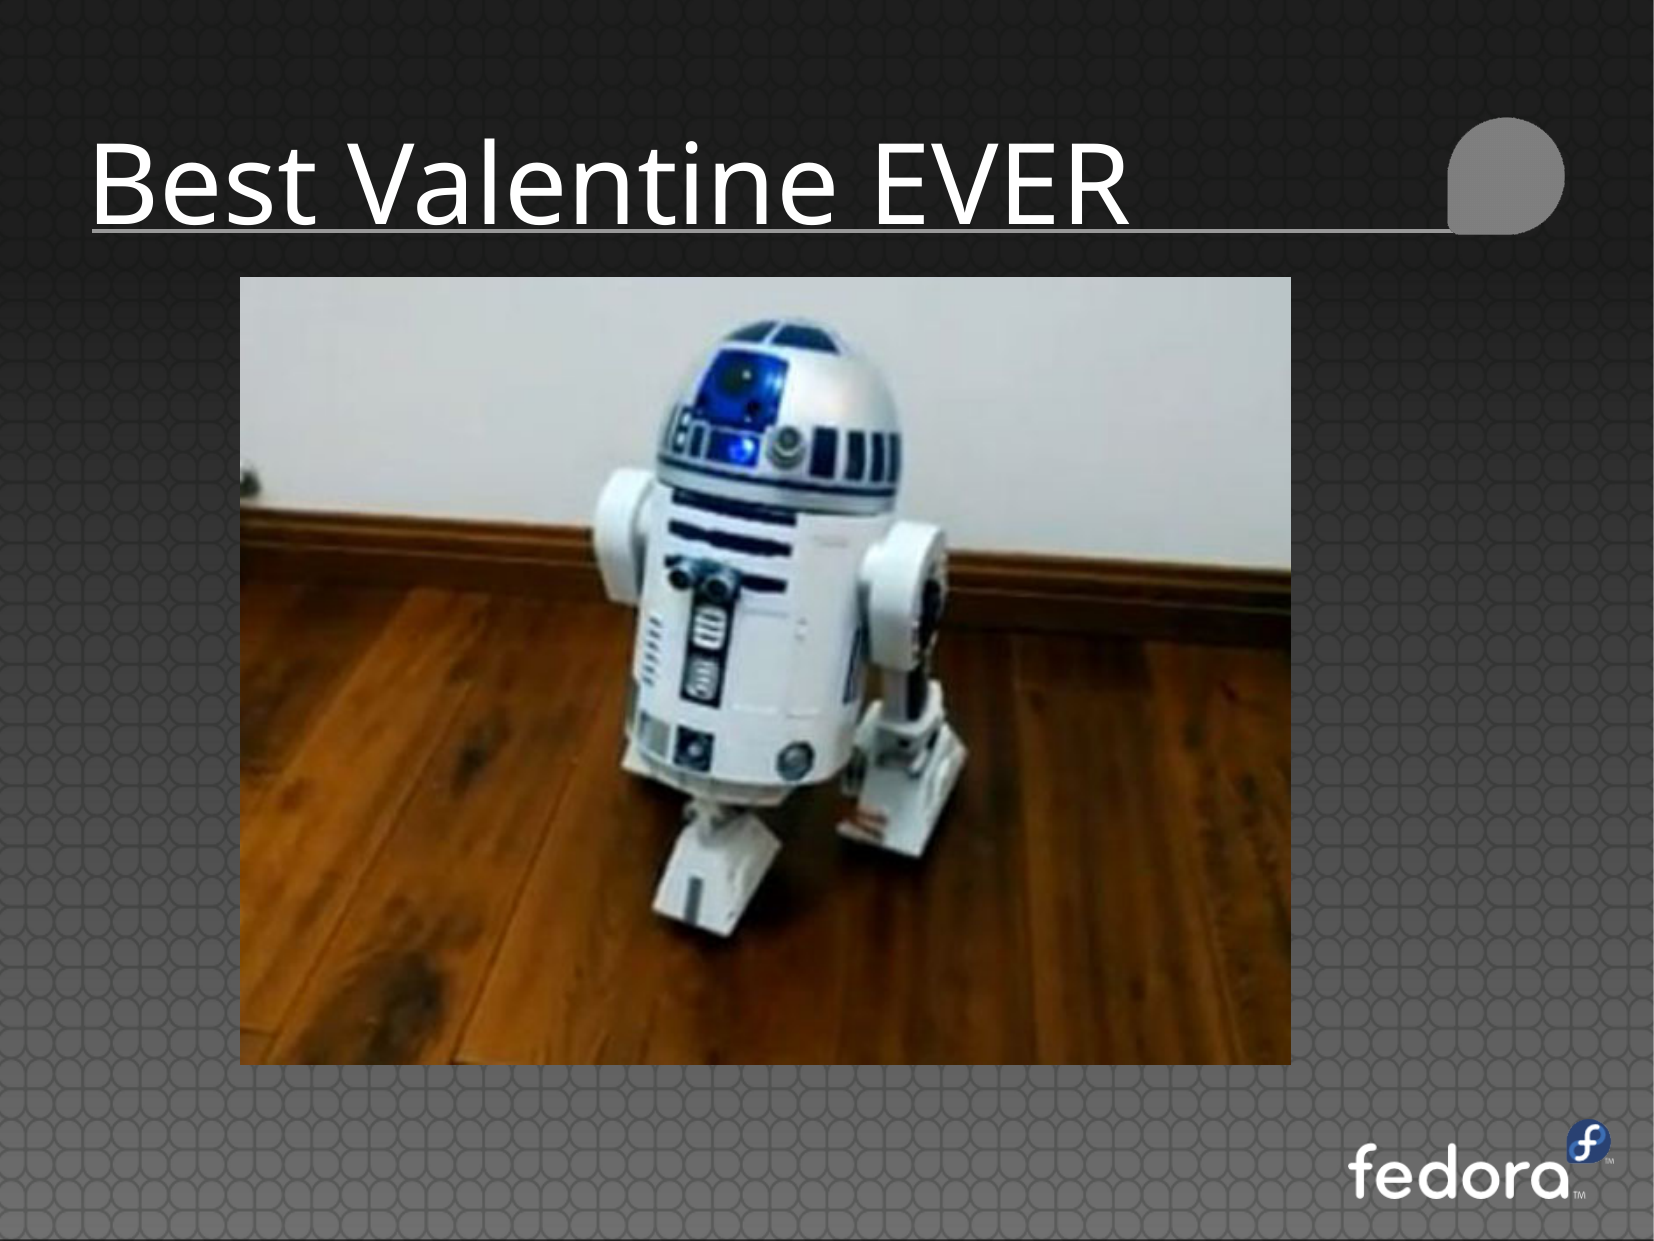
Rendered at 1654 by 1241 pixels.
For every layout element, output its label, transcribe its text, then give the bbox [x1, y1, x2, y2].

title Best Valentine EVER [86, 112, 1576, 249]
picture [0, 0, 1654, 1241]
